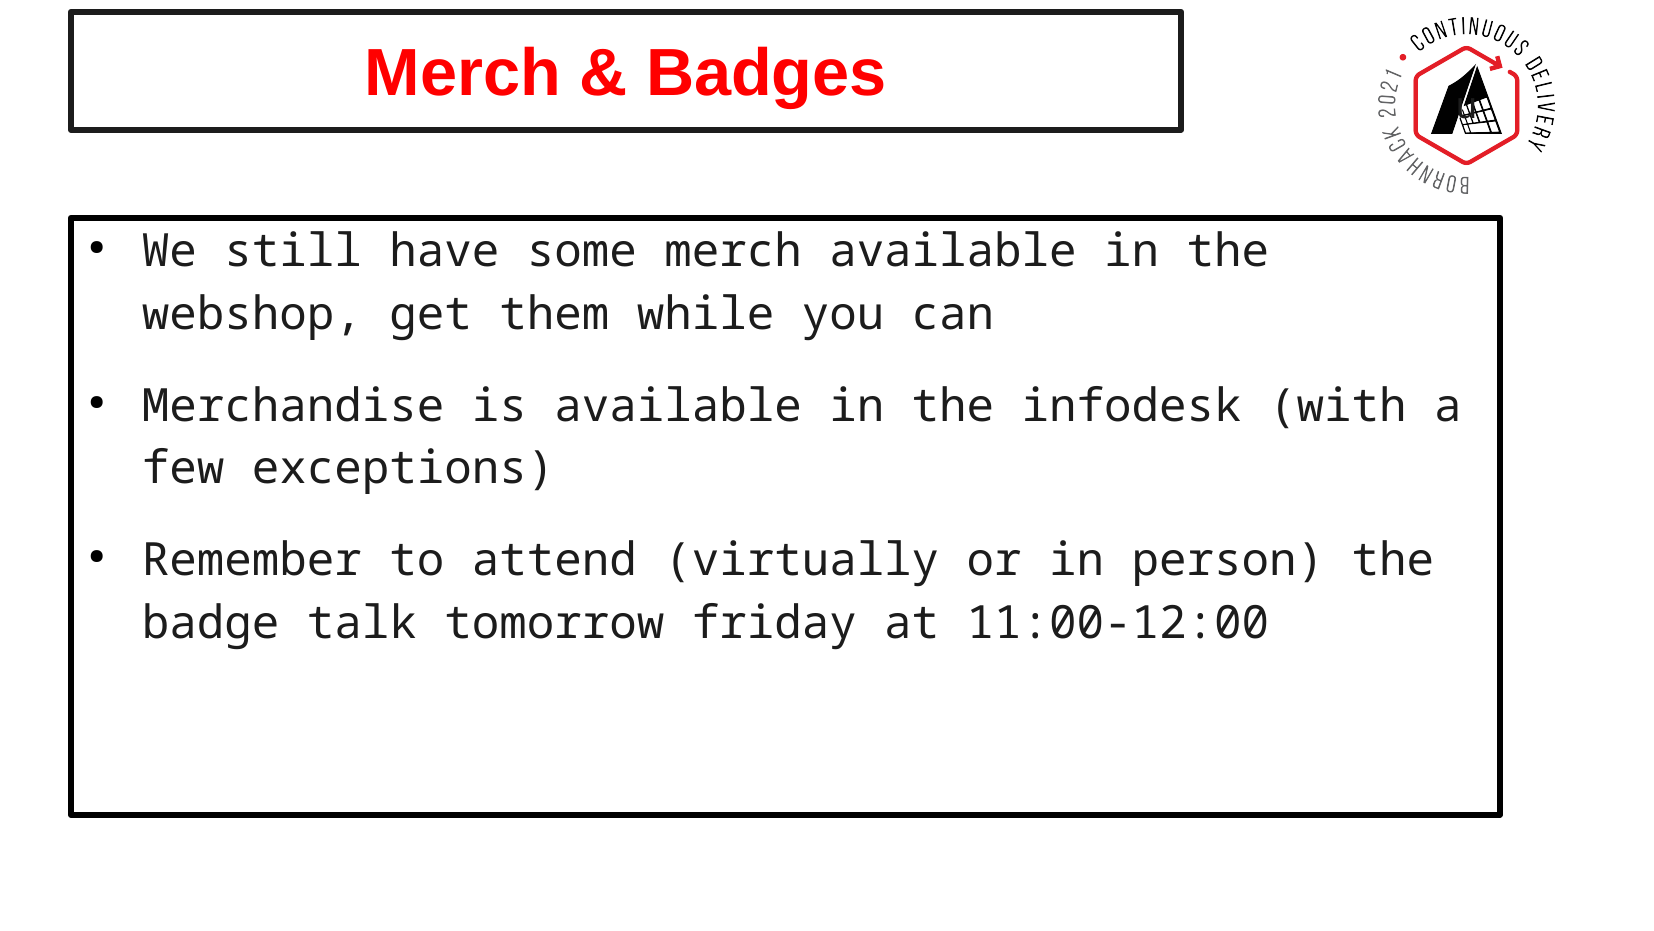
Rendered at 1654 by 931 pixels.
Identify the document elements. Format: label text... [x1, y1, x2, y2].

picture [1378, 17, 1555, 194]
title Merch & Badges [70, 11, 1182, 130]
subtitle We still have some merch available in the webshop, get them while you can Merchandise is available in the infodesk (with a few exceptions) Remember to attend (virtually or in person) the badge talk tomorrow friday at 11:00-12:00 [70, 217, 1501, 815]
